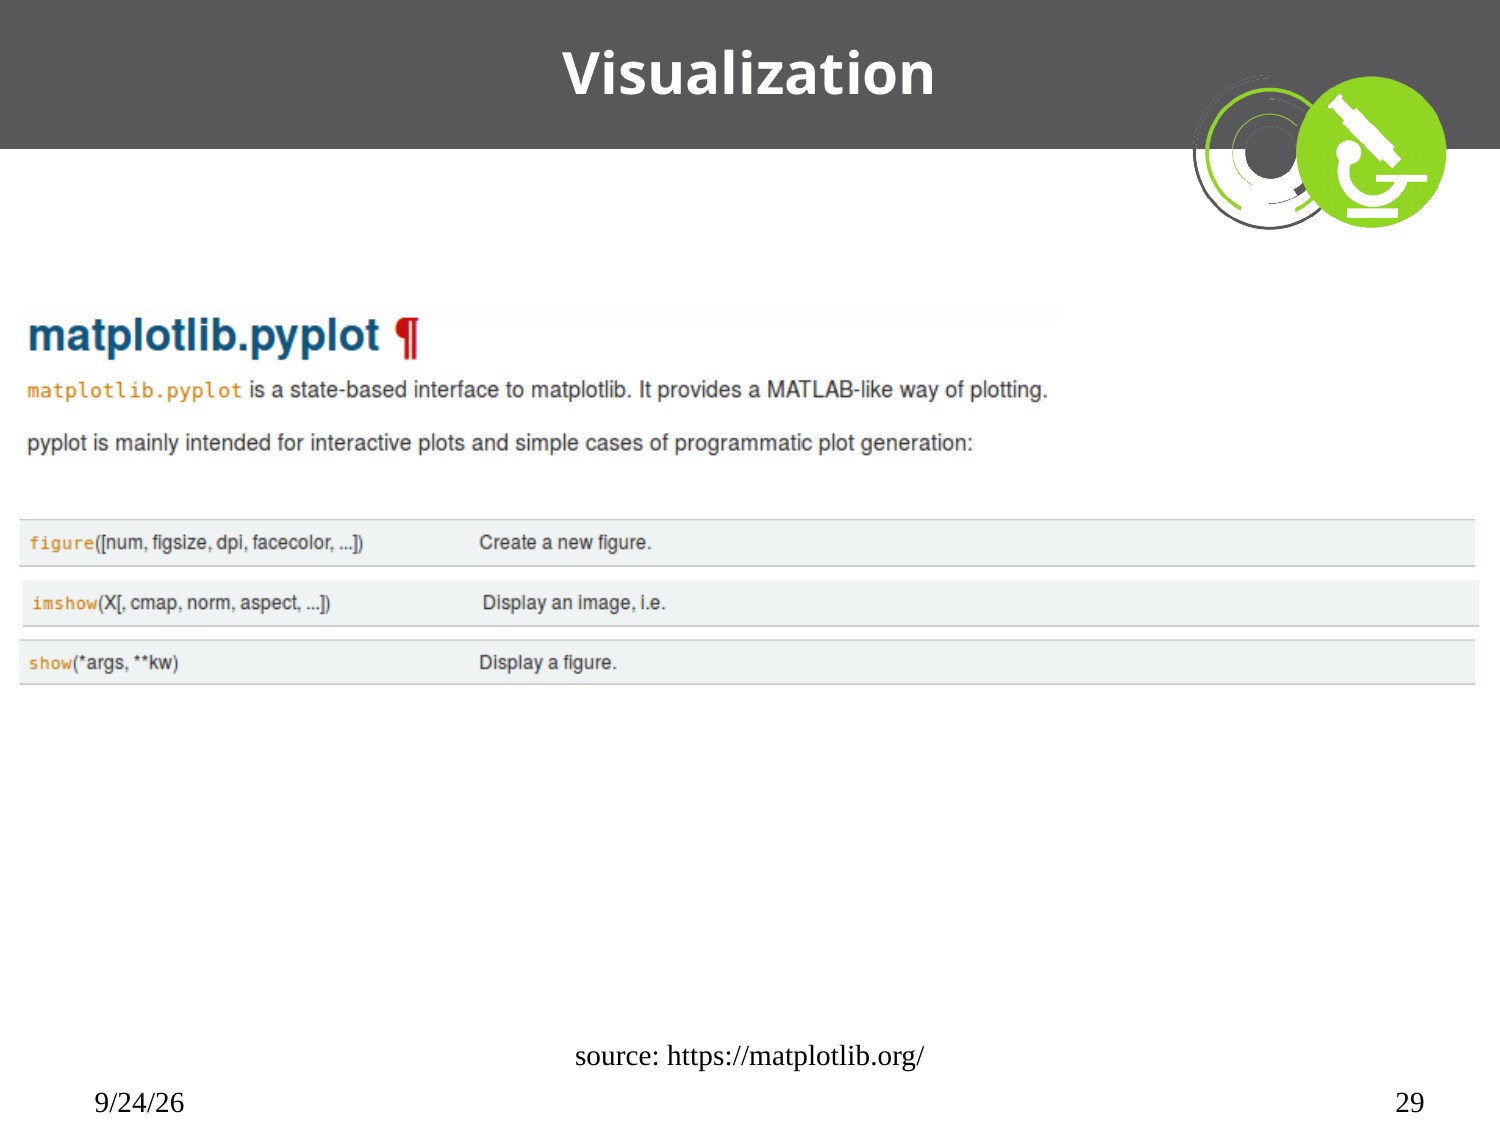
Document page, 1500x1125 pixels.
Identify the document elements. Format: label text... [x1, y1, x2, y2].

picture [20, 519, 1477, 567]
picture [18, 638, 1477, 686]
picture [1188, 69, 1453, 236]
picture [23, 581, 1479, 627]
title Visualization [75, 0, 1425, 166]
picture [23, 307, 1058, 468]
